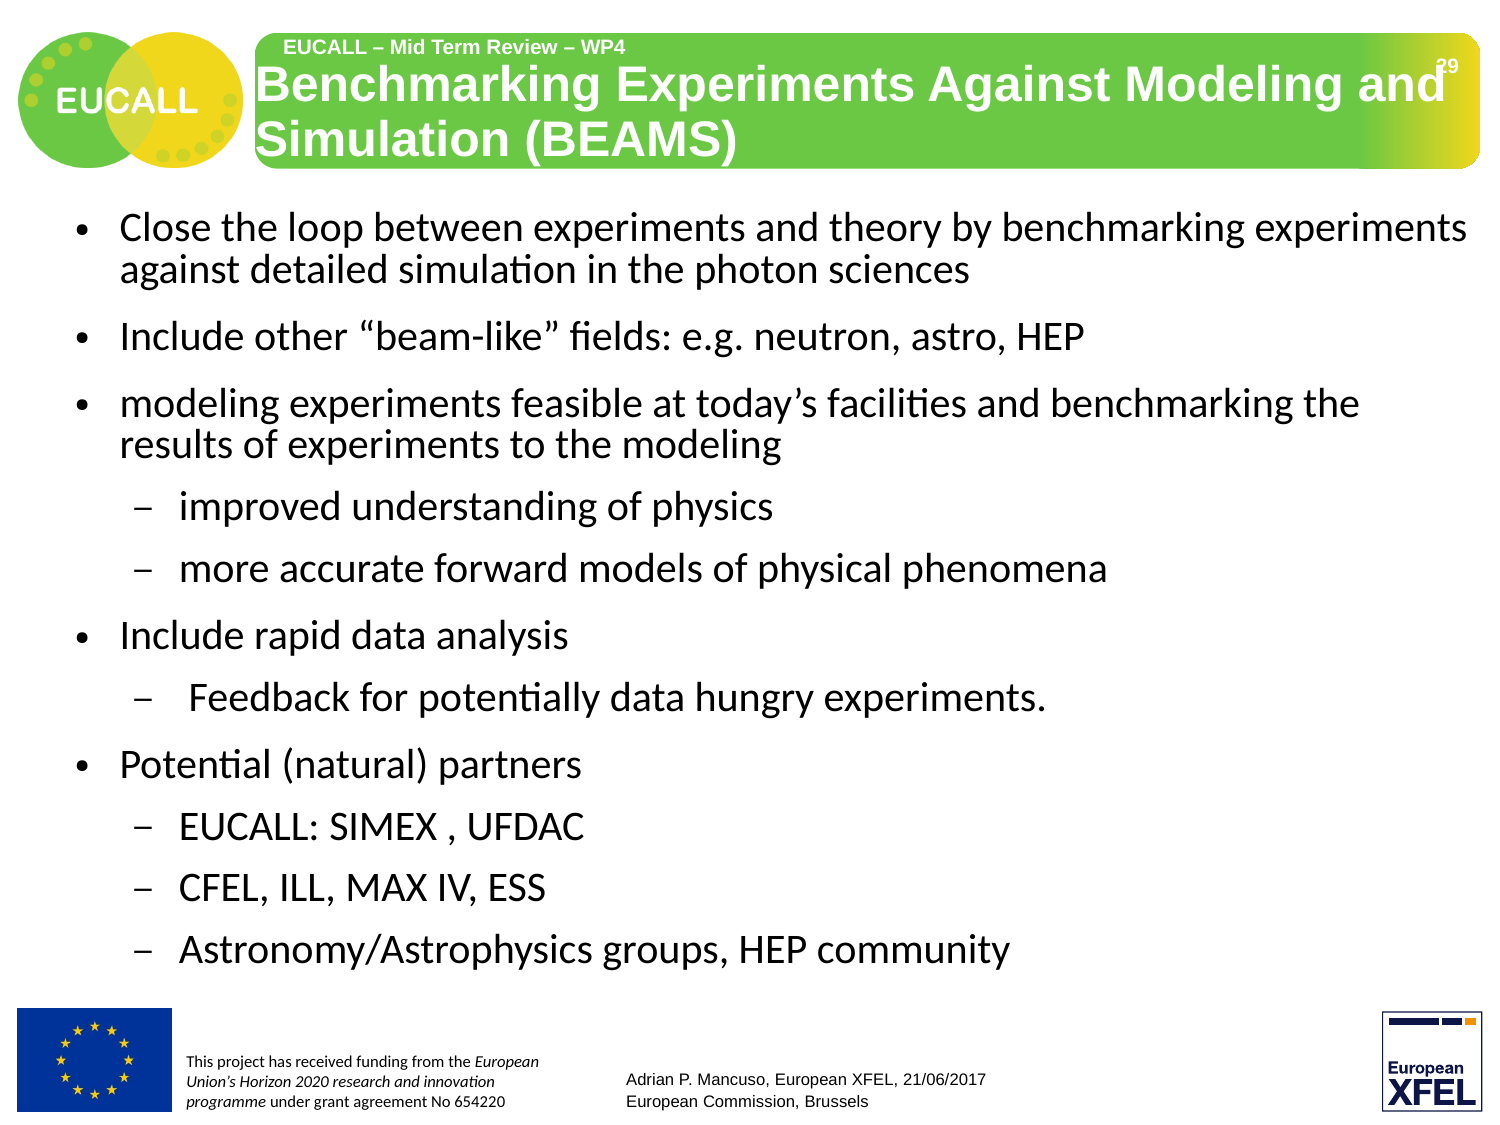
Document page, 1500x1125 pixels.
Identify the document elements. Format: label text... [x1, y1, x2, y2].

picture [17, 1008, 172, 1112]
list Close the loop between experiments and theory by benchmarking experiments against detailed simulation in the photon sciences Include other “beam-like” fields: e.g. neutron, astro, HEP modeling experiments feasible at today’s facilities and benchmarking the results of experiments to the modeling improved understanding of physics more accurate forward models of physical phenomena Include rapid data analysis Feedback for potentially data hungry experiments. Potential (natural) partners EUCALL: SIMEX , UFDAC CFEL, ILL, MAX IV, ESS Astronomy/Astrophysics groups, HEP community [60, 210, 1471, 976]
title Benchmarking Experiments Against Modeling and Simulation (BEAMS) [254, 55, 1471, 168]
picture [18, 32, 243, 168]
